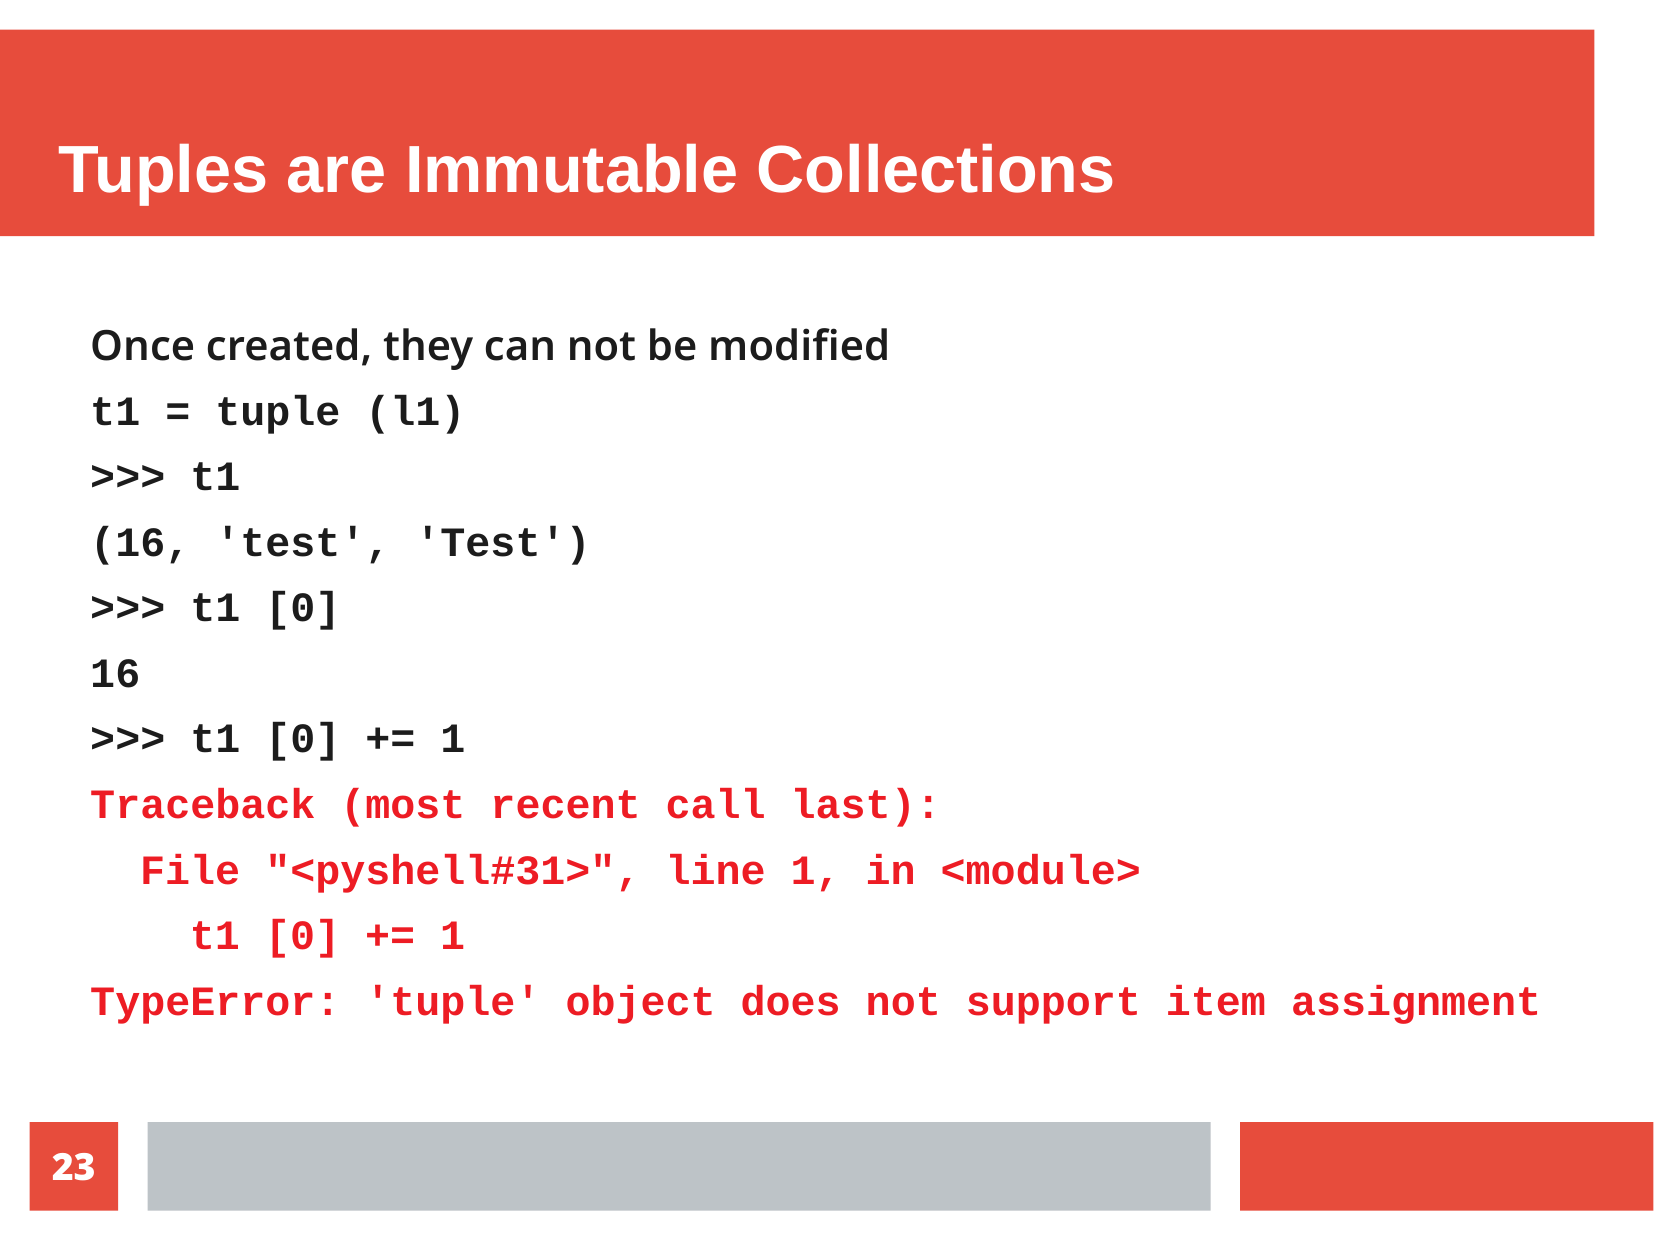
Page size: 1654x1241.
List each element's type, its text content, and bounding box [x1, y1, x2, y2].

list Once created, they can not be modified t1 = tuple (l1) >>> t1 (16, 'test', 'Test') >>> t1 [0] 16 >>> t1 [0] += 1 Traceback (most recent call last): File "<pyshell#31>", line 1, in <module> t1 [0] += 1 TypeError: 'tuple' object does not support item assignment [90, 315, 1597, 1035]
title Tuples are Immutable Collections [59, 59, 1595, 207]
